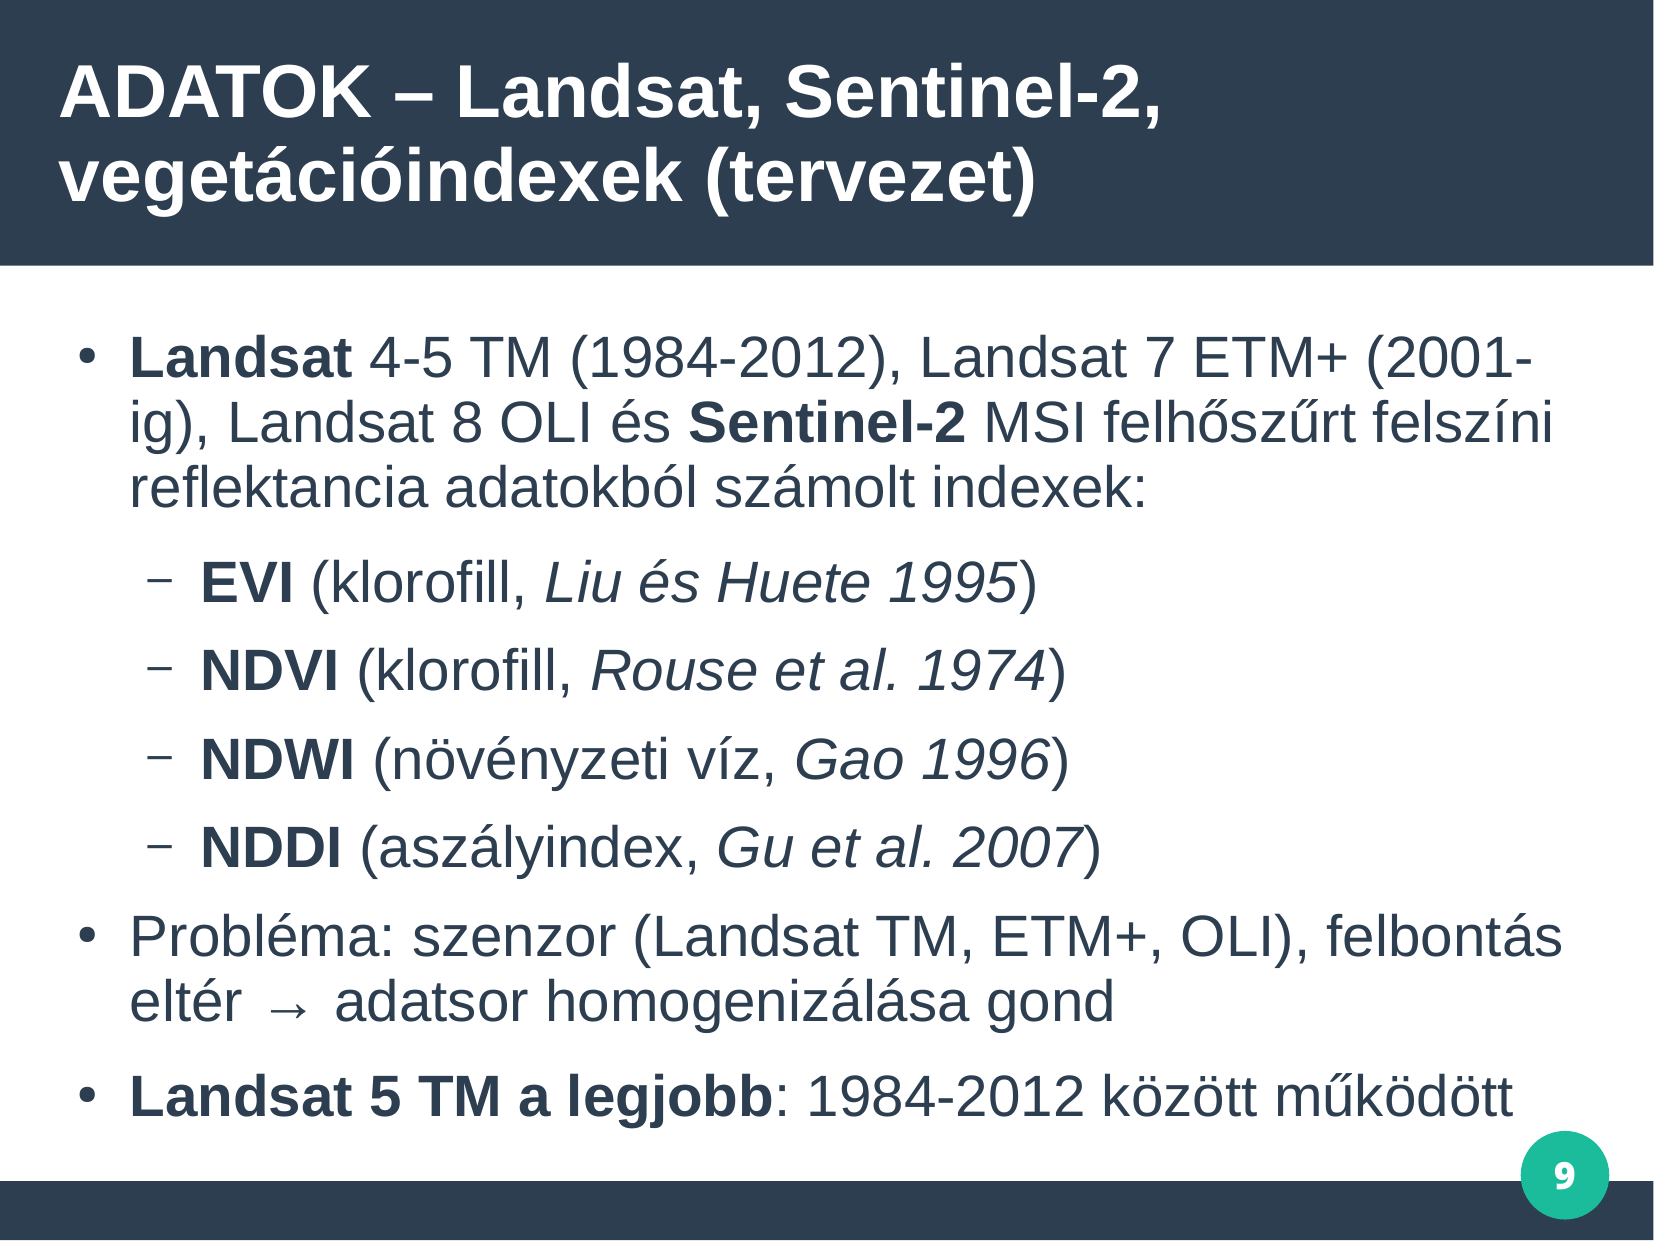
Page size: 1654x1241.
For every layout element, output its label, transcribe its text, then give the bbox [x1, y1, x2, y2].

title ADATOK – Landsat, Sentinel-2, vegetációindexek (tervezet) [59, 49, 1595, 207]
list Landsat 4-5 TM (1984-2012), Landsat 7 ETM+ (2001-ig), Landsat 8 OLI és Sentinel-2 MSI felhőszűrt felszíni reflektancia adatokból számolt indexek: EVI (klorofill, Liu és Huete 1995) NDVI (klorofill, Rouse et al. 1974) NDWI (növényzeti víz, Gao 1996) NDDI (aszályindex, Gu et al. 2007) Probléma: szenzor (Landsat TM, ETM+, OLI), felbontás eltér → adatsor homogenizálása gond Landsat 5 TM a legjobb: 1984-2012 között működött [59, 324, 1595, 1152]
